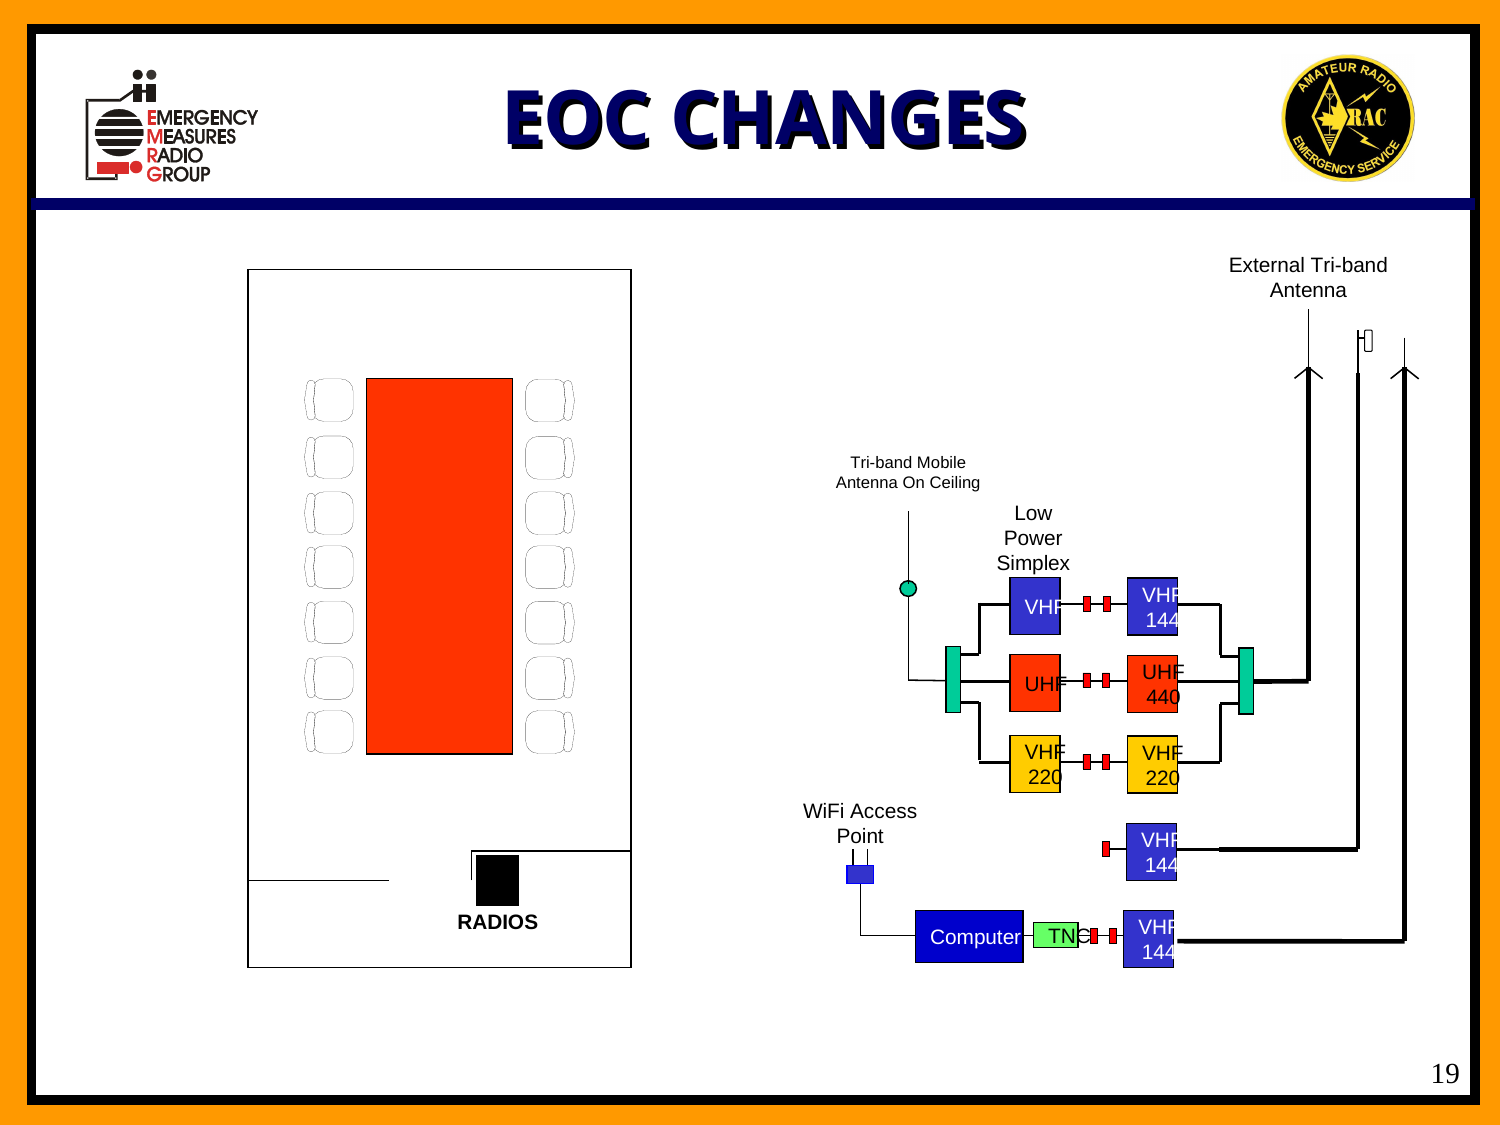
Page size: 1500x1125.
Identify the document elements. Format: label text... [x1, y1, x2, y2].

text_box [1109, 928, 1117, 943]
text_box [846, 865, 874, 884]
text_box UHF [1009, 654, 1060, 712]
chart [303, 710, 354, 754]
text_box External Tri-band Antenna [1212, 244, 1405, 310]
chart [303, 656, 354, 700]
text_box VHF 144 [1127, 578, 1178, 636]
text_box VHF 220 [1009, 735, 1060, 793]
text_box TNC [1033, 922, 1078, 948]
text_box [1082, 754, 1090, 770]
chart [525, 656, 576, 700]
chart [525, 545, 576, 590]
chart [303, 491, 354, 535]
chart [525, 600, 576, 645]
picture [1281, 54, 1415, 182]
text_box VHF [1009, 583, 1060, 635]
text_box [1102, 672, 1110, 688]
text_box VHF 220 [1127, 736, 1178, 794]
text_box Computer [915, 910, 1024, 963]
chart [303, 435, 354, 479]
chart [303, 600, 354, 644]
chart [525, 435, 576, 480]
text_box [366, 378, 513, 754]
text_box EOC CHANGES [486, 79, 1041, 168]
chart [525, 491, 576, 536]
text_box [476, 855, 518, 901]
chart [525, 710, 576, 754]
chart [525, 378, 576, 423]
text_box [1083, 596, 1091, 611]
text_box [1102, 841, 1110, 857]
text_box [1102, 754, 1110, 770]
text_box [1090, 928, 1098, 943]
text_box RADIOS [442, 901, 553, 942]
chart [303, 378, 354, 422]
text_box VHF 144 [1126, 823, 1177, 881]
text_box WiFi Access Point [782, 790, 939, 856]
text_box UHF 440 [1127, 655, 1178, 713]
text_box Low Power Simplex [979, 492, 1088, 583]
text_box [1103, 596, 1111, 611]
text_box VHF 144 [1123, 910, 1174, 968]
text_box [1082, 672, 1090, 688]
text_box Tri-band Mobile Antenna On Ceiling [814, 444, 1003, 500]
chart [303, 545, 354, 589]
